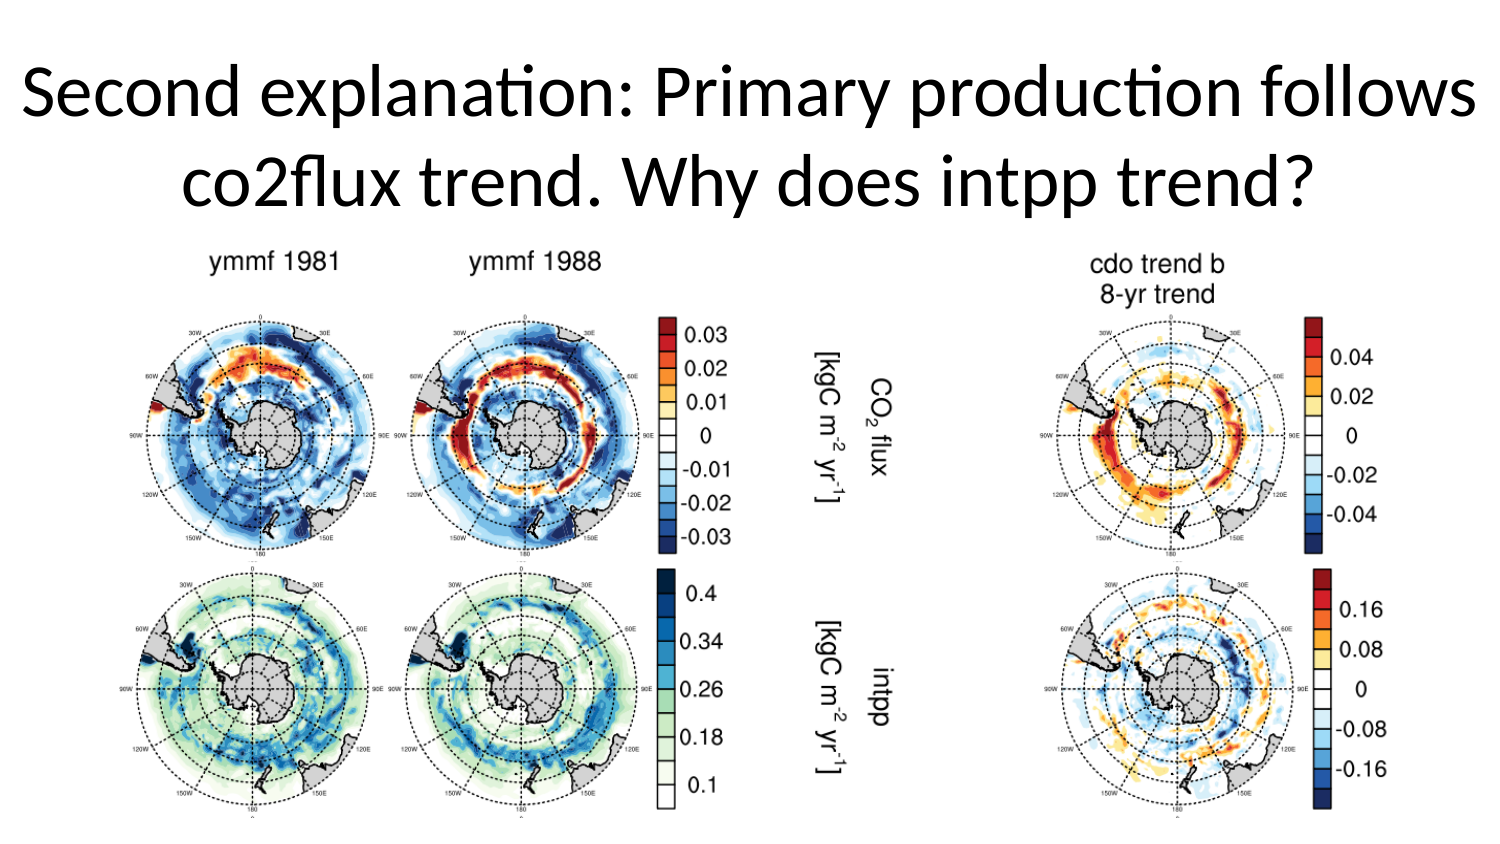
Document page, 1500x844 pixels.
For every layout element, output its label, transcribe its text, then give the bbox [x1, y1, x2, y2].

title Second explanation: Primary production follows co2flux trend. Why does intpp trend? [0, 33, 1500, 175]
picture [94, 238, 1397, 818]
